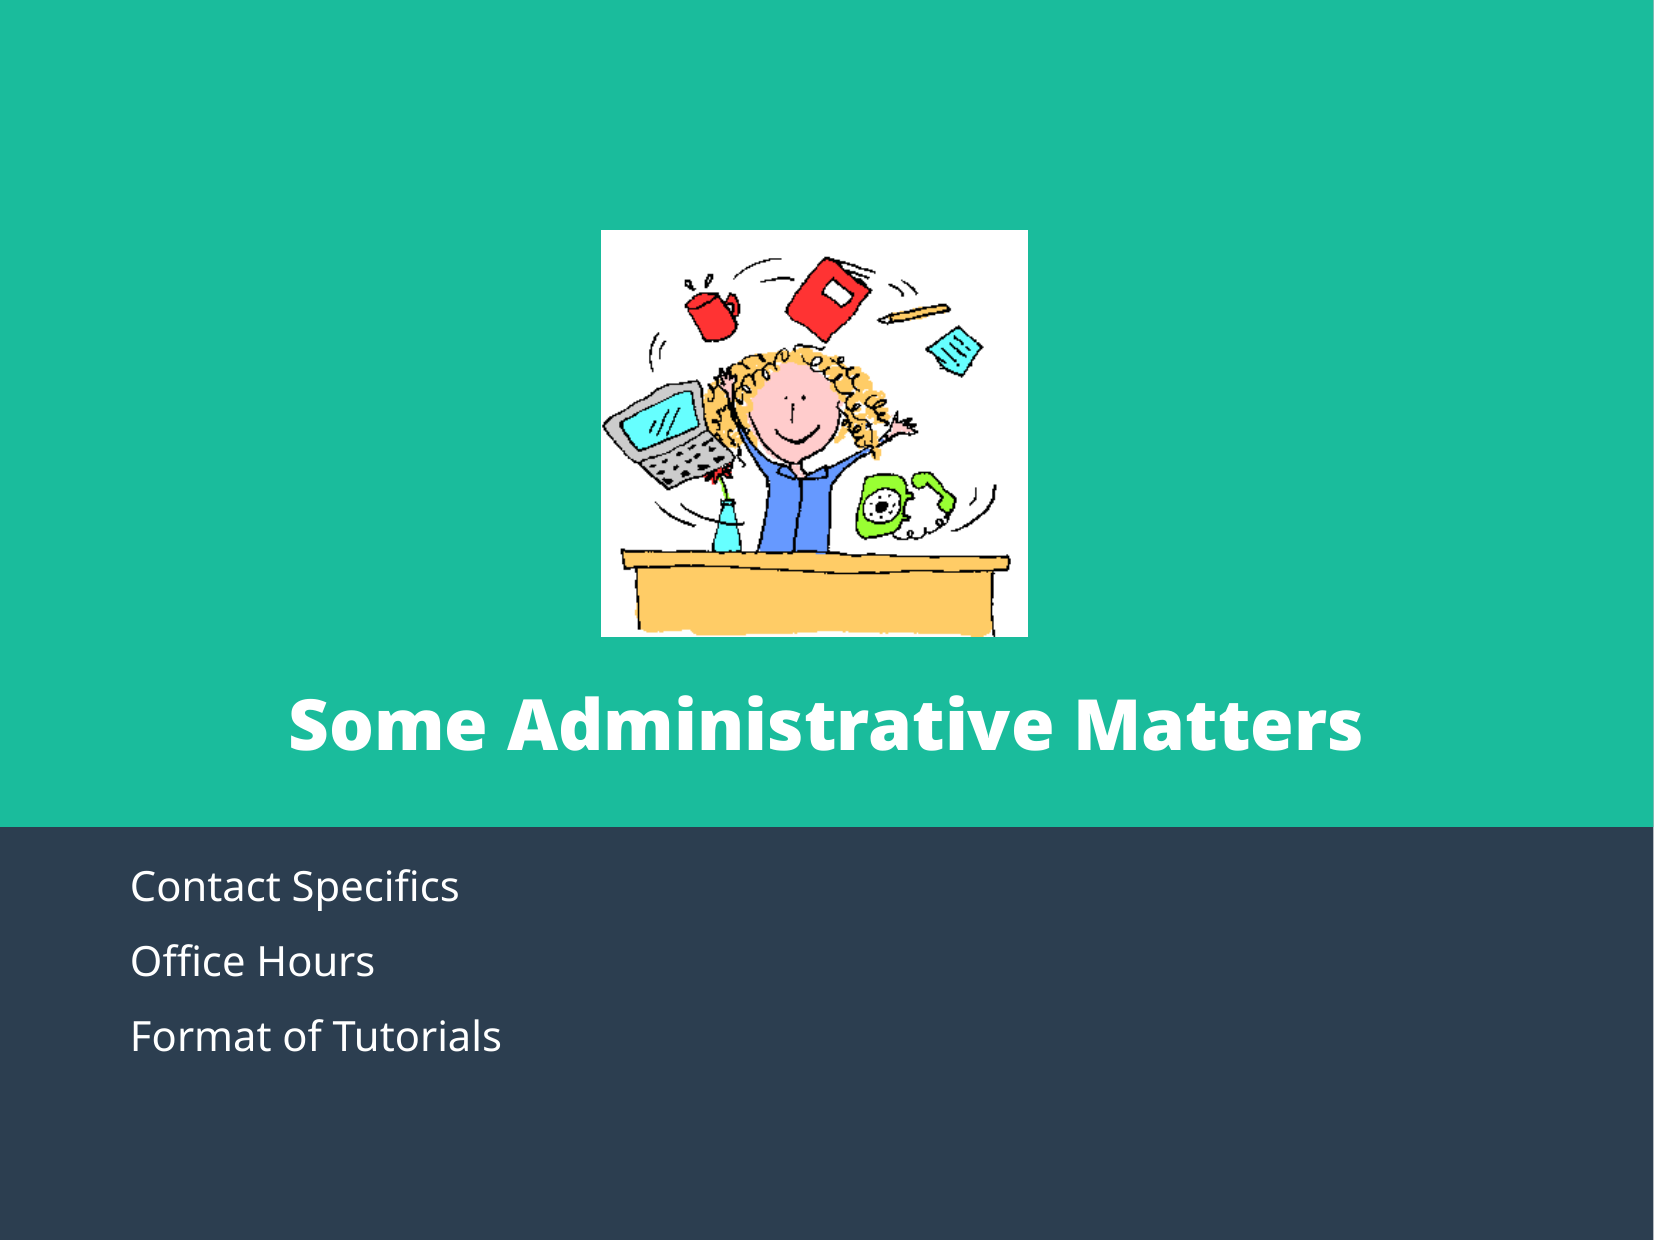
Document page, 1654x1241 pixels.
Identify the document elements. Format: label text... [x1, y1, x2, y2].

title Some Administrative Matters [59, 620, 1595, 778]
list Contact Specifics Office Hours Format of Tutorials [59, 856, 1595, 1182]
picture [601, 230, 1028, 637]
